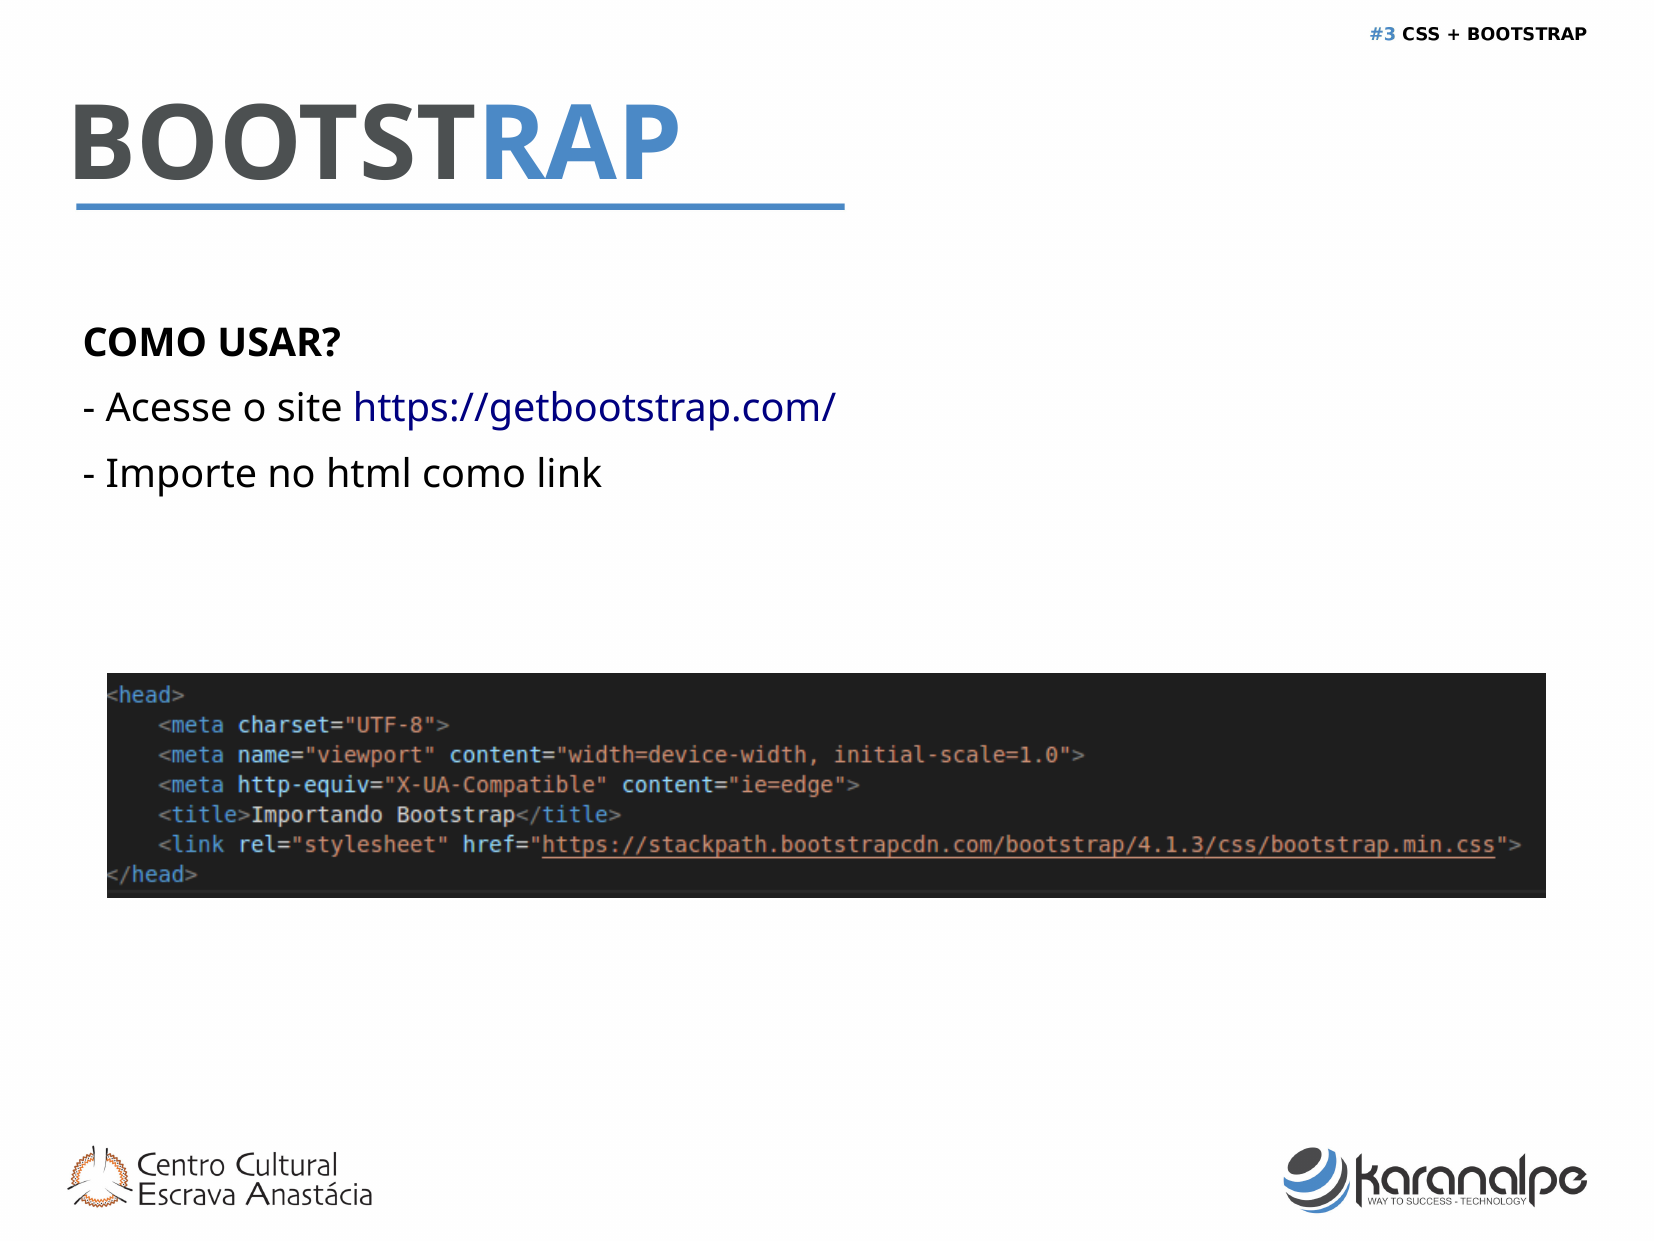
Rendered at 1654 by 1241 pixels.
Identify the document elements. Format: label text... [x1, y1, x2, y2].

title BOOTSTRAP [66, 35, 1555, 243]
picture [0, 0, 1654, 1241]
list COMO USAR? - Acesse o site https://getbootstrap.com/ - Importe no html como link [82, 313, 1548, 544]
